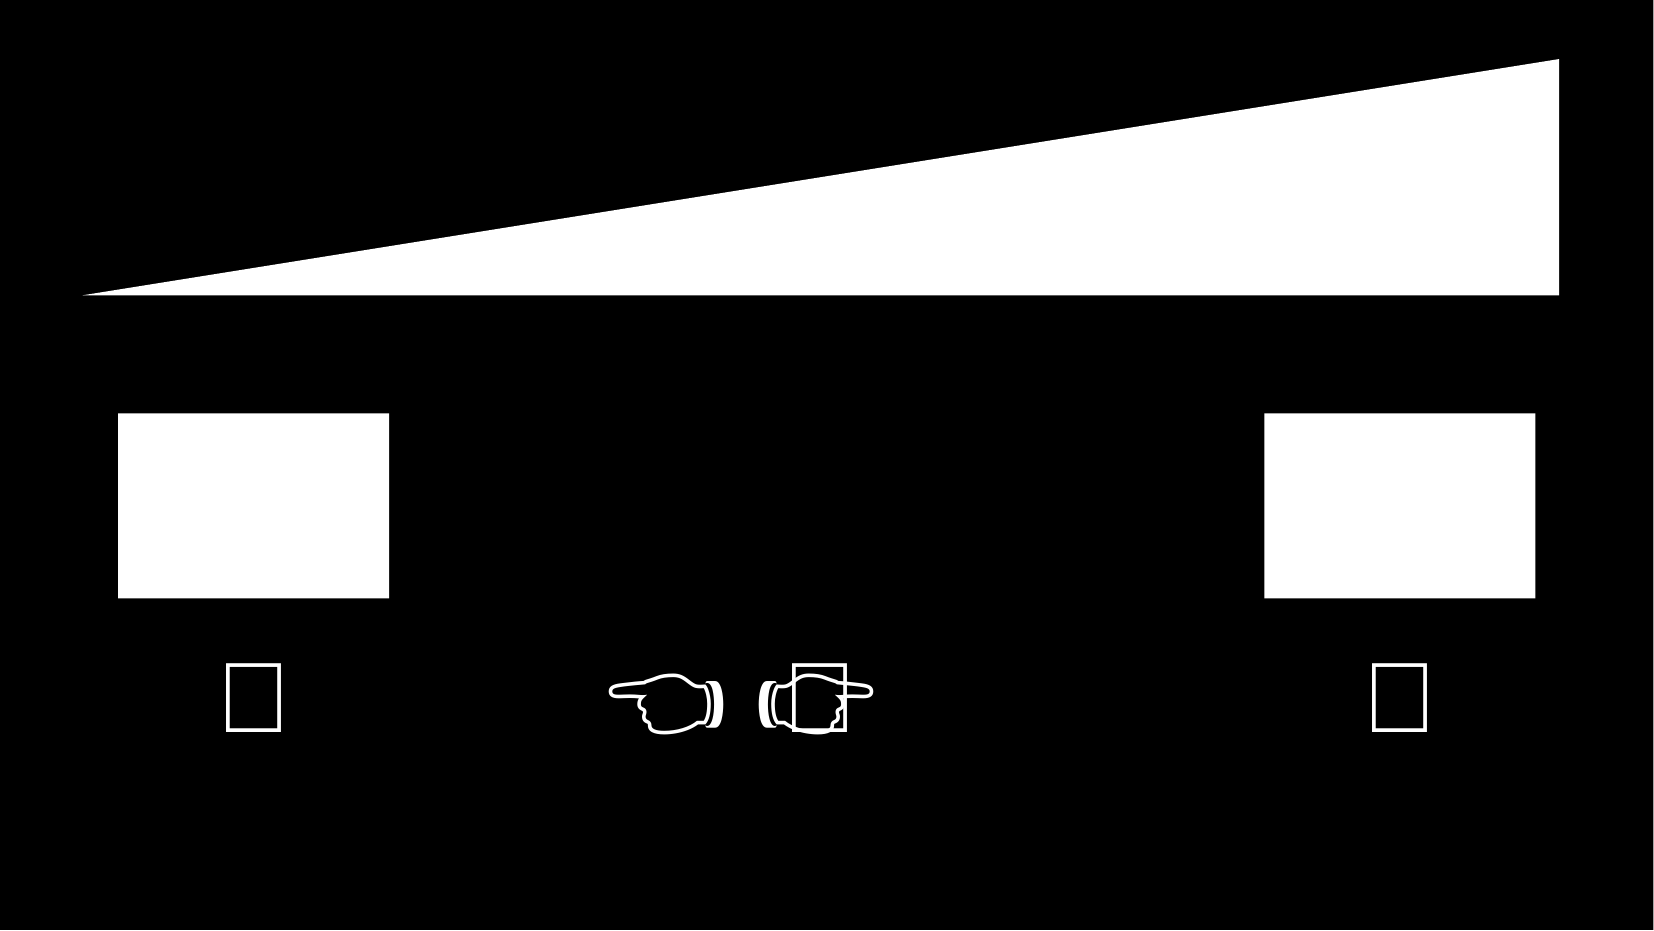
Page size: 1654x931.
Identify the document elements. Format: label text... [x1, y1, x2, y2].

text_box [1264, 413, 1536, 598]
list 🏒 [1265, 598, 1536, 798]
list 👈 🤓 👉 [389, 598, 1265, 798]
list 🥕 [118, 598, 389, 798]
text_box [82, 59, 1560, 296]
text_box [118, 413, 390, 598]
